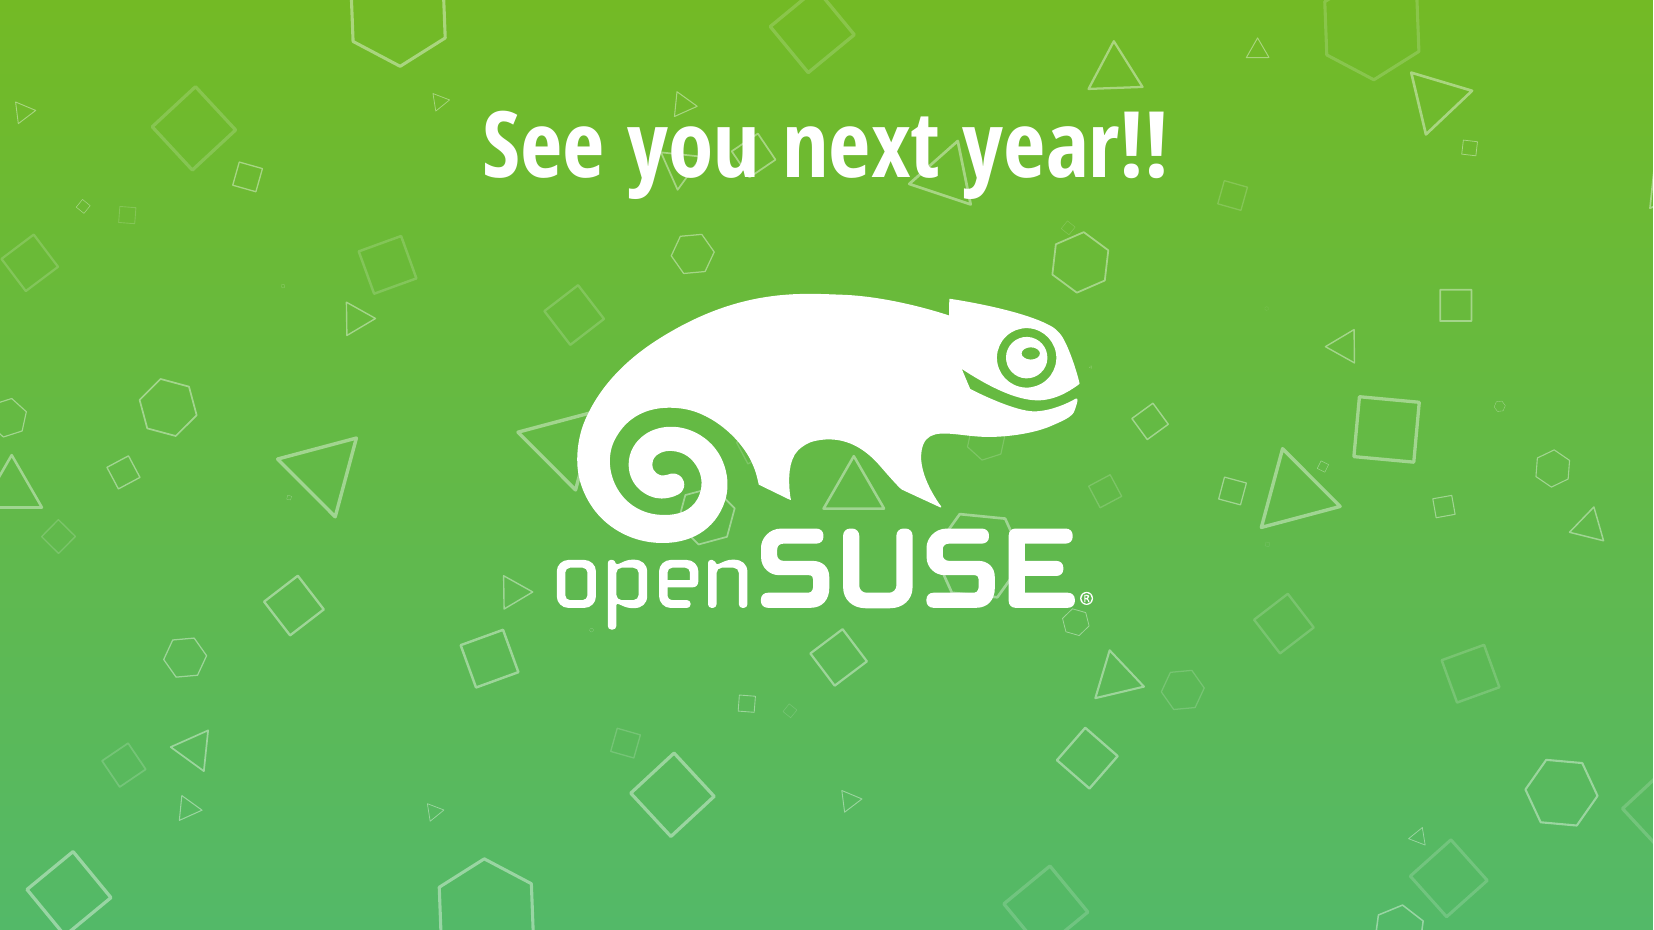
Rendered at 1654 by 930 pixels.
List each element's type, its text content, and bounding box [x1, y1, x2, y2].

title See you next year!! [82, 29, 1571, 256]
